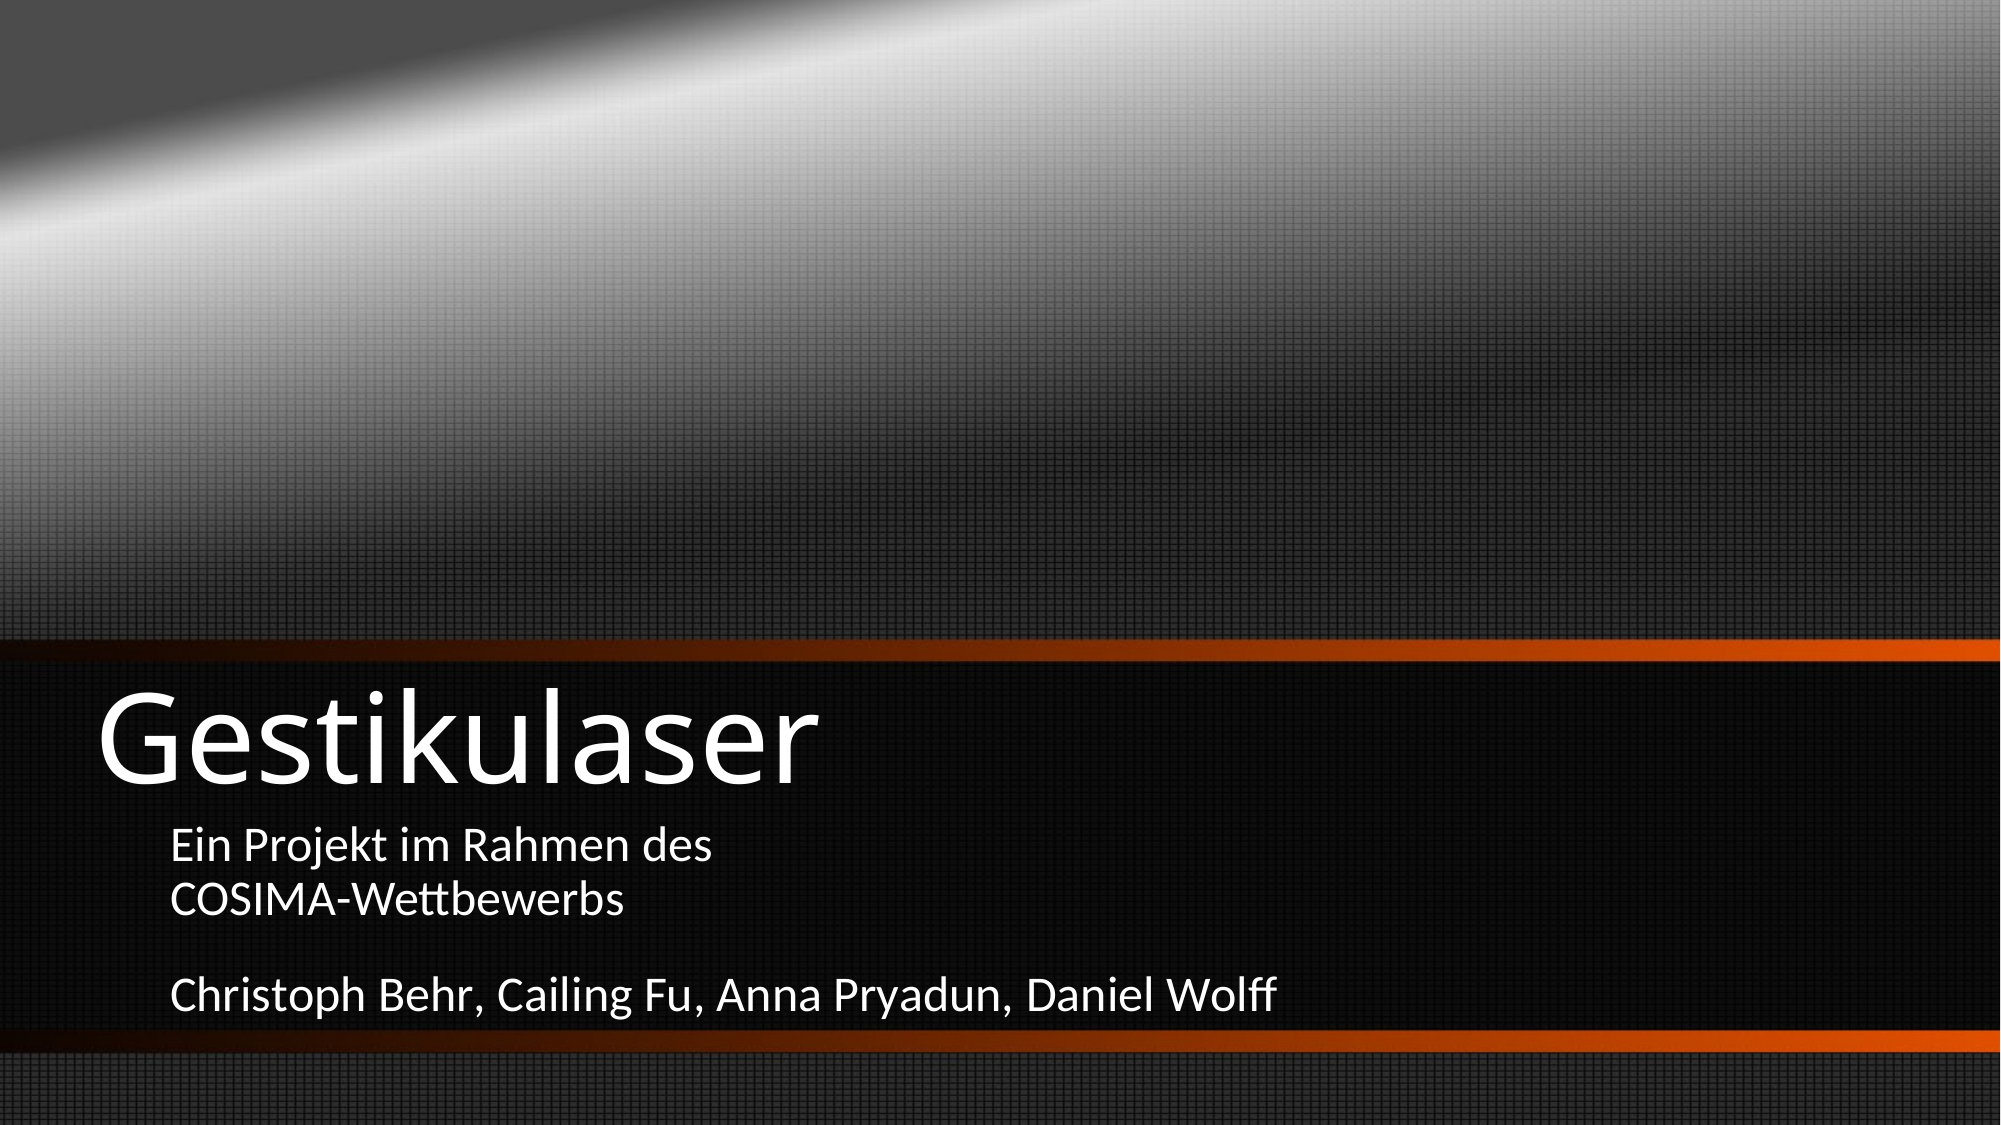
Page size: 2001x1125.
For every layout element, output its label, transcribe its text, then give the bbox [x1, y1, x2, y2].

title Gestikulaser [0, 426, 1209, 818]
text_box Christoph Behr, Cailing Fu, Anna Pryadun, Daniel Wolff [155, 960, 1551, 1125]
subtitle Ein Projekt im Rahmen des COSIMA-Wettbewerbs [155, 811, 836, 960]
